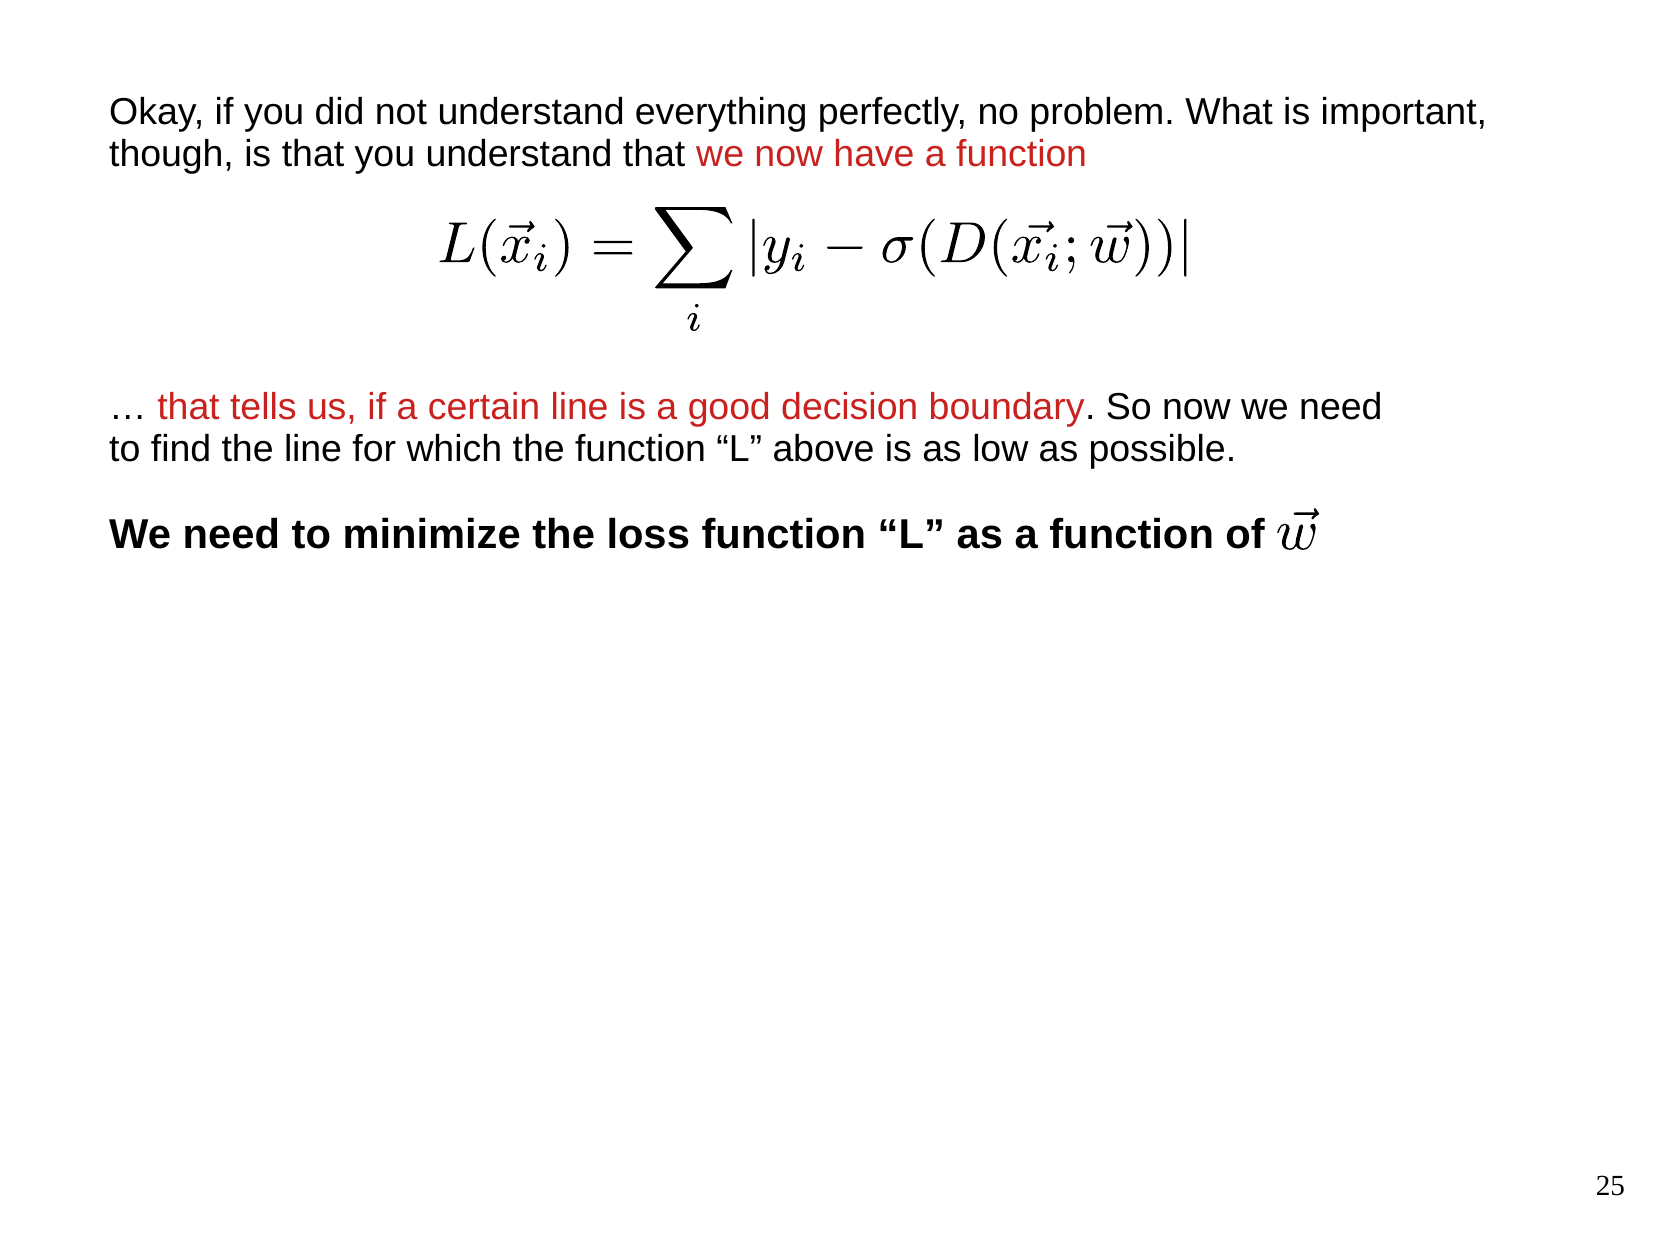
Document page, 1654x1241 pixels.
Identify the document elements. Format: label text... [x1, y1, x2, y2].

text_box Okay, if you did not understand everything perfectly, no problem. What is important, though, is that you understand that we now have a function [94, 82, 1524, 182]
text_box … that tells us, if a certain line is a good decision boundary. So now we need to find the line for which the function “L” above is as low as possible. We need to minimize the loss function “L” as a function of [94, 377, 1406, 566]
picture [437, 201, 1194, 331]
picture [1275, 507, 1321, 550]
